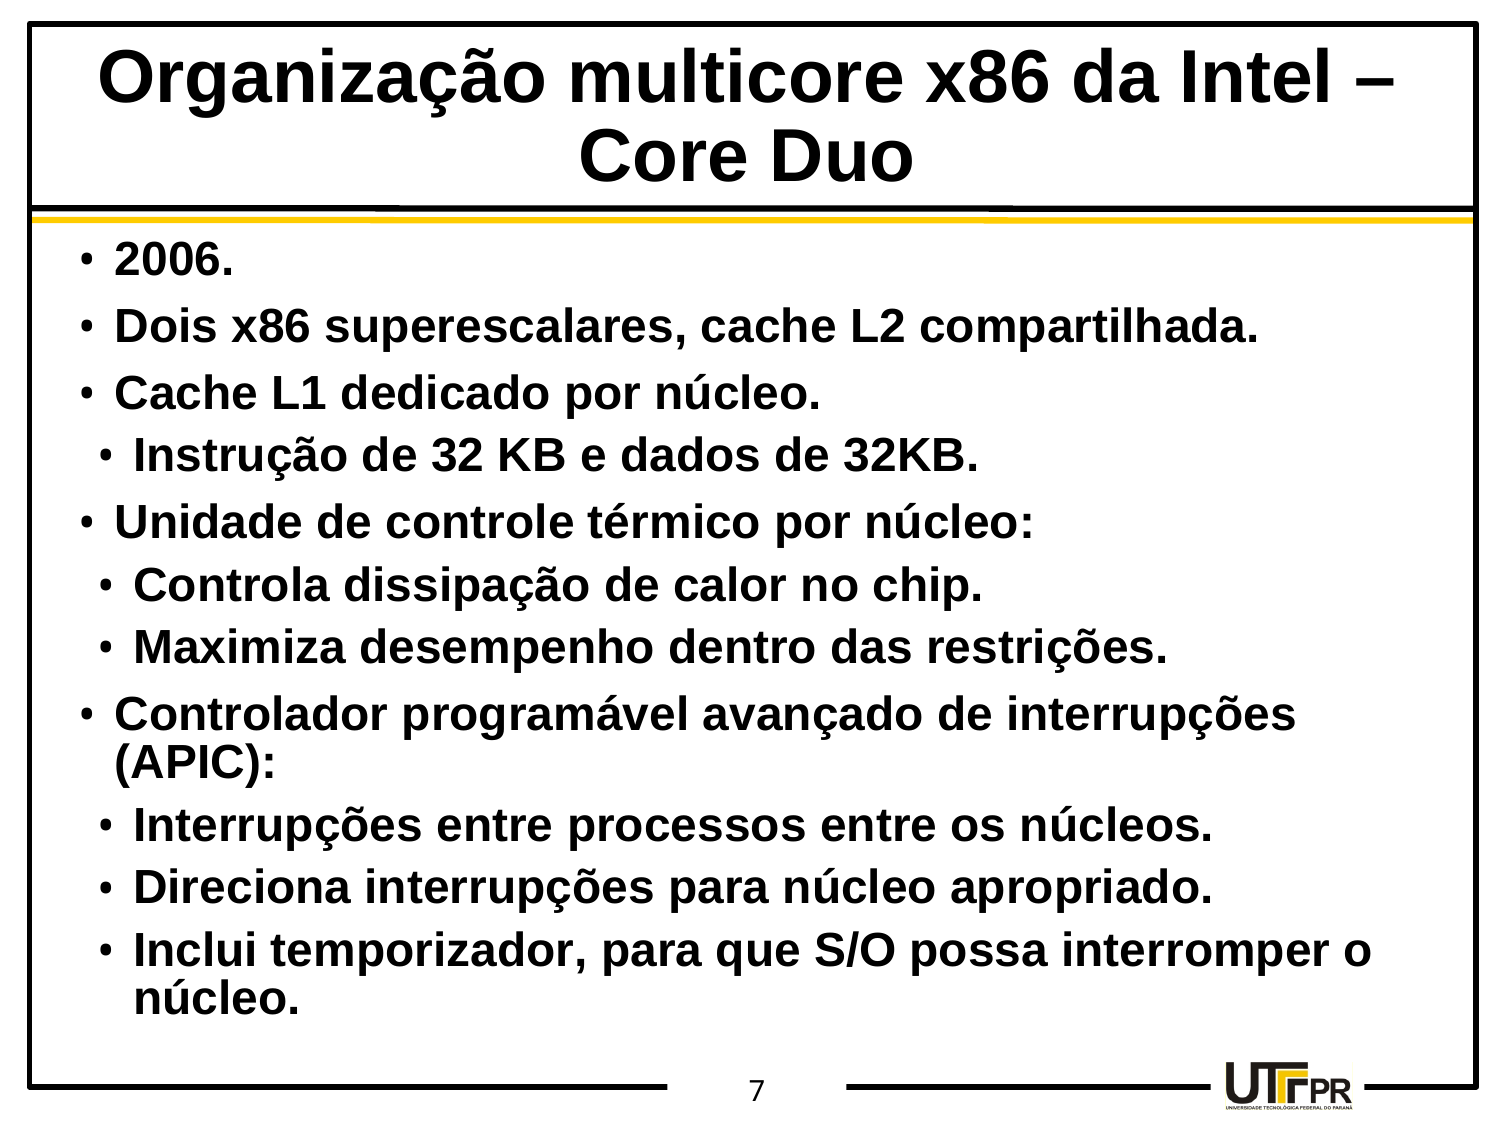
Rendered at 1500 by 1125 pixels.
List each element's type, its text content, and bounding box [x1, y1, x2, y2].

list 2006. Dois x86 superescalares, cache L2 compartilhada. Cache L1 dedicado por núcleo. Instrução de 32 KB e dados de 32KB. Unidade de controle térmico por núcleo: Controla dissipação de calor no chip. Maximiza desempenho dentro das restrições. Controlador programável avançado de interrupções (APIC): Interrupções entre processos entre os núcleos. Direciona interrupções para núcleo apropriado. Inclui temporizador, para que S/O possa interromper o núcleo. [41, 236, 1459, 1125]
title Organização multicore x86 da Intel – Core Duo [23, 36, 1471, 201]
